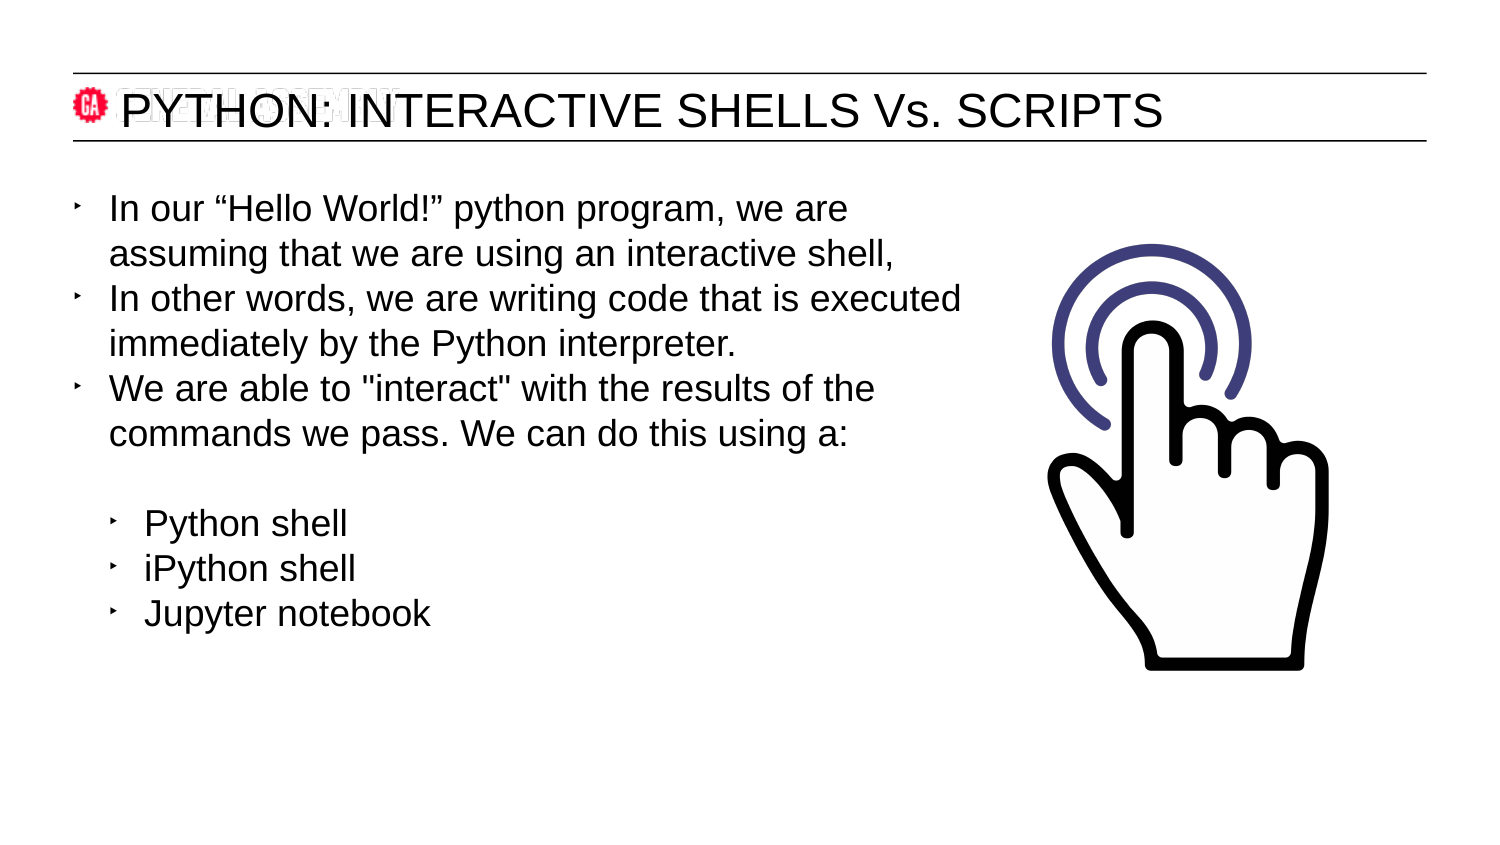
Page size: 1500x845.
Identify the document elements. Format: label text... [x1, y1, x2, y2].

picture [73, 87, 120, 123]
text_box PYTHON: INTERACTIVE SHELLS Vs. SCRIPTS [120, 79, 1288, 129]
text_box In our “Hello World!” python program, we are assuming that we are using an interactive shell, In other words, we are writing code that is executed immediately by the Python interpreter. We are able to "interact" with the results of the commands we pass. We can do this using a: Python shell iPython shell Jupyter notebook [73, 183, 1016, 823]
picture [1035, 230, 1339, 682]
